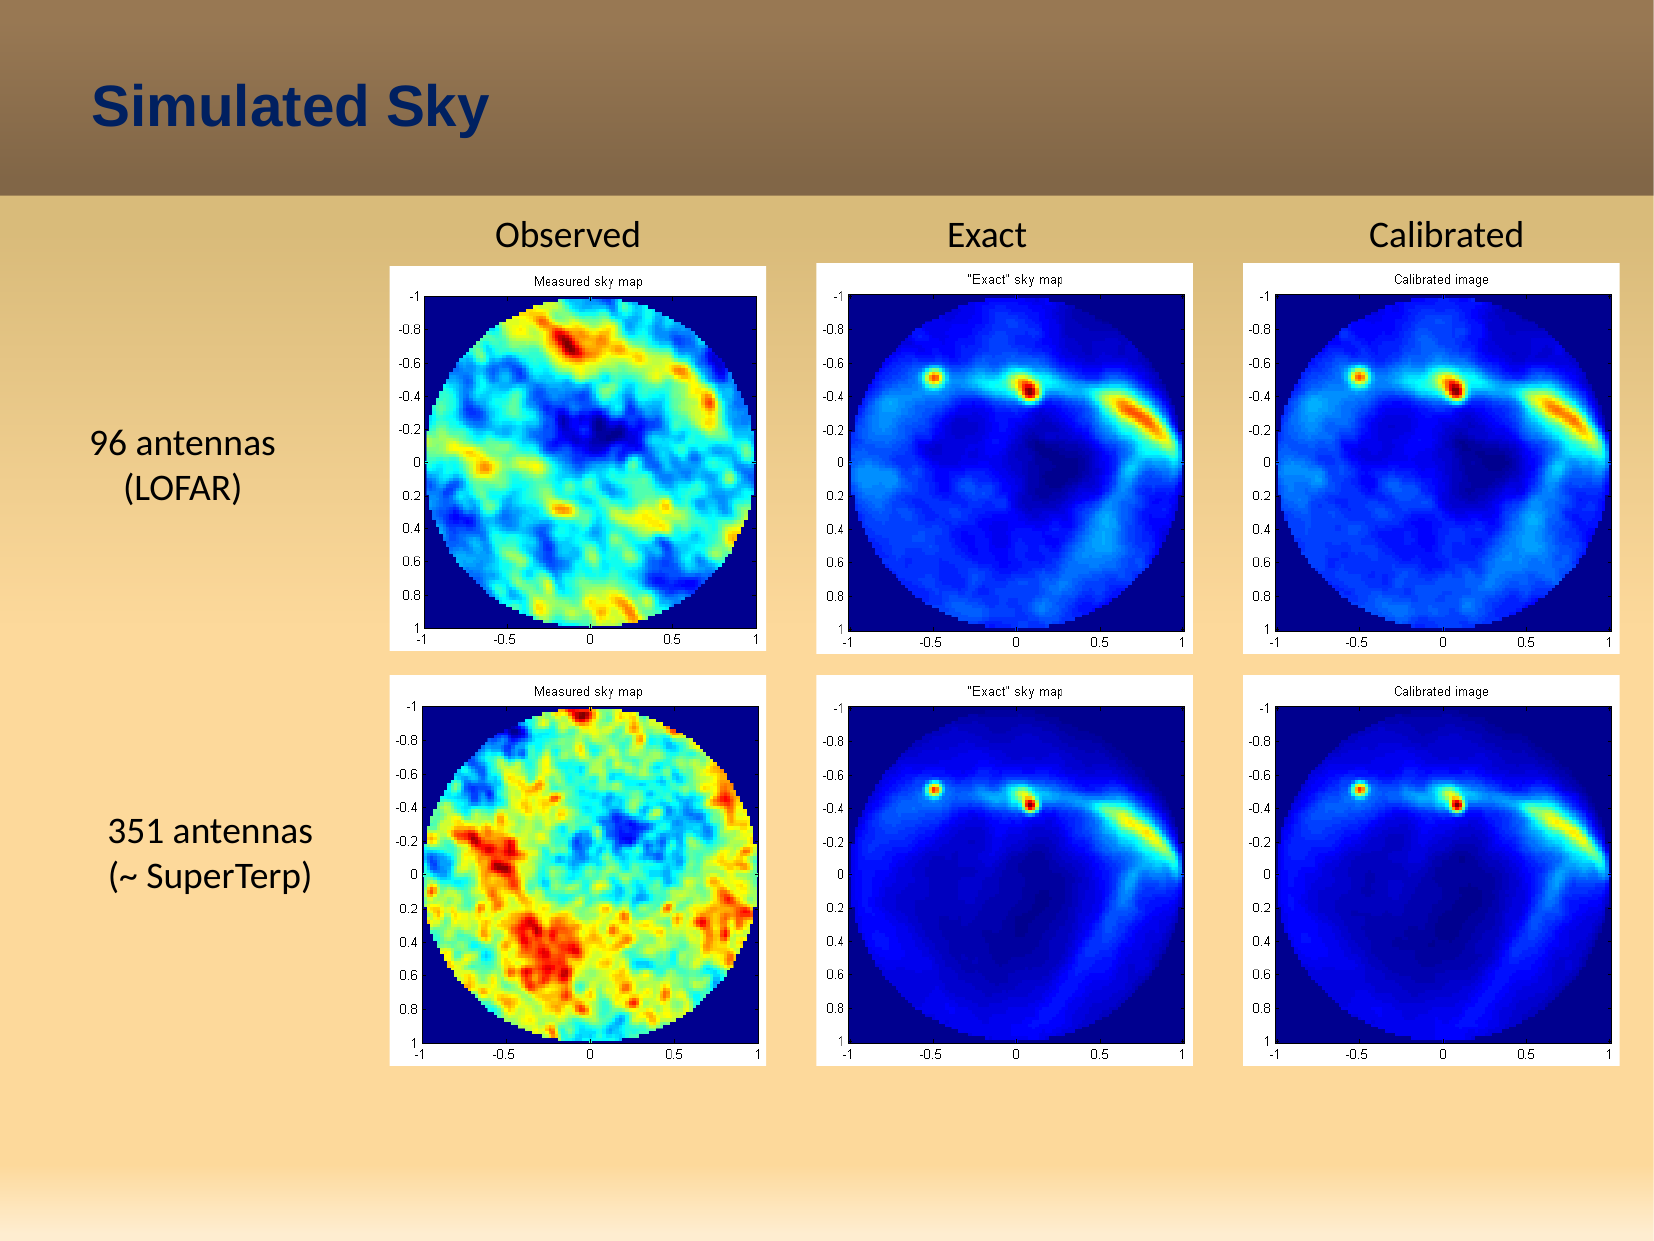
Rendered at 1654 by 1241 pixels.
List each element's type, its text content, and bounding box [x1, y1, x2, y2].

text_box Observed [480, 202, 712, 270]
title Simulated Sky [76, 0, 1565, 208]
text_box Exact [932, 202, 1081, 270]
text_box 96 antennas (LOFAR) [37, 410, 329, 527]
text_box Calibrated [1354, 202, 1602, 270]
picture [0, 0, 1654, 1241]
text_box 351 antennas (~ SuperTerp) [49, 798, 372, 915]
